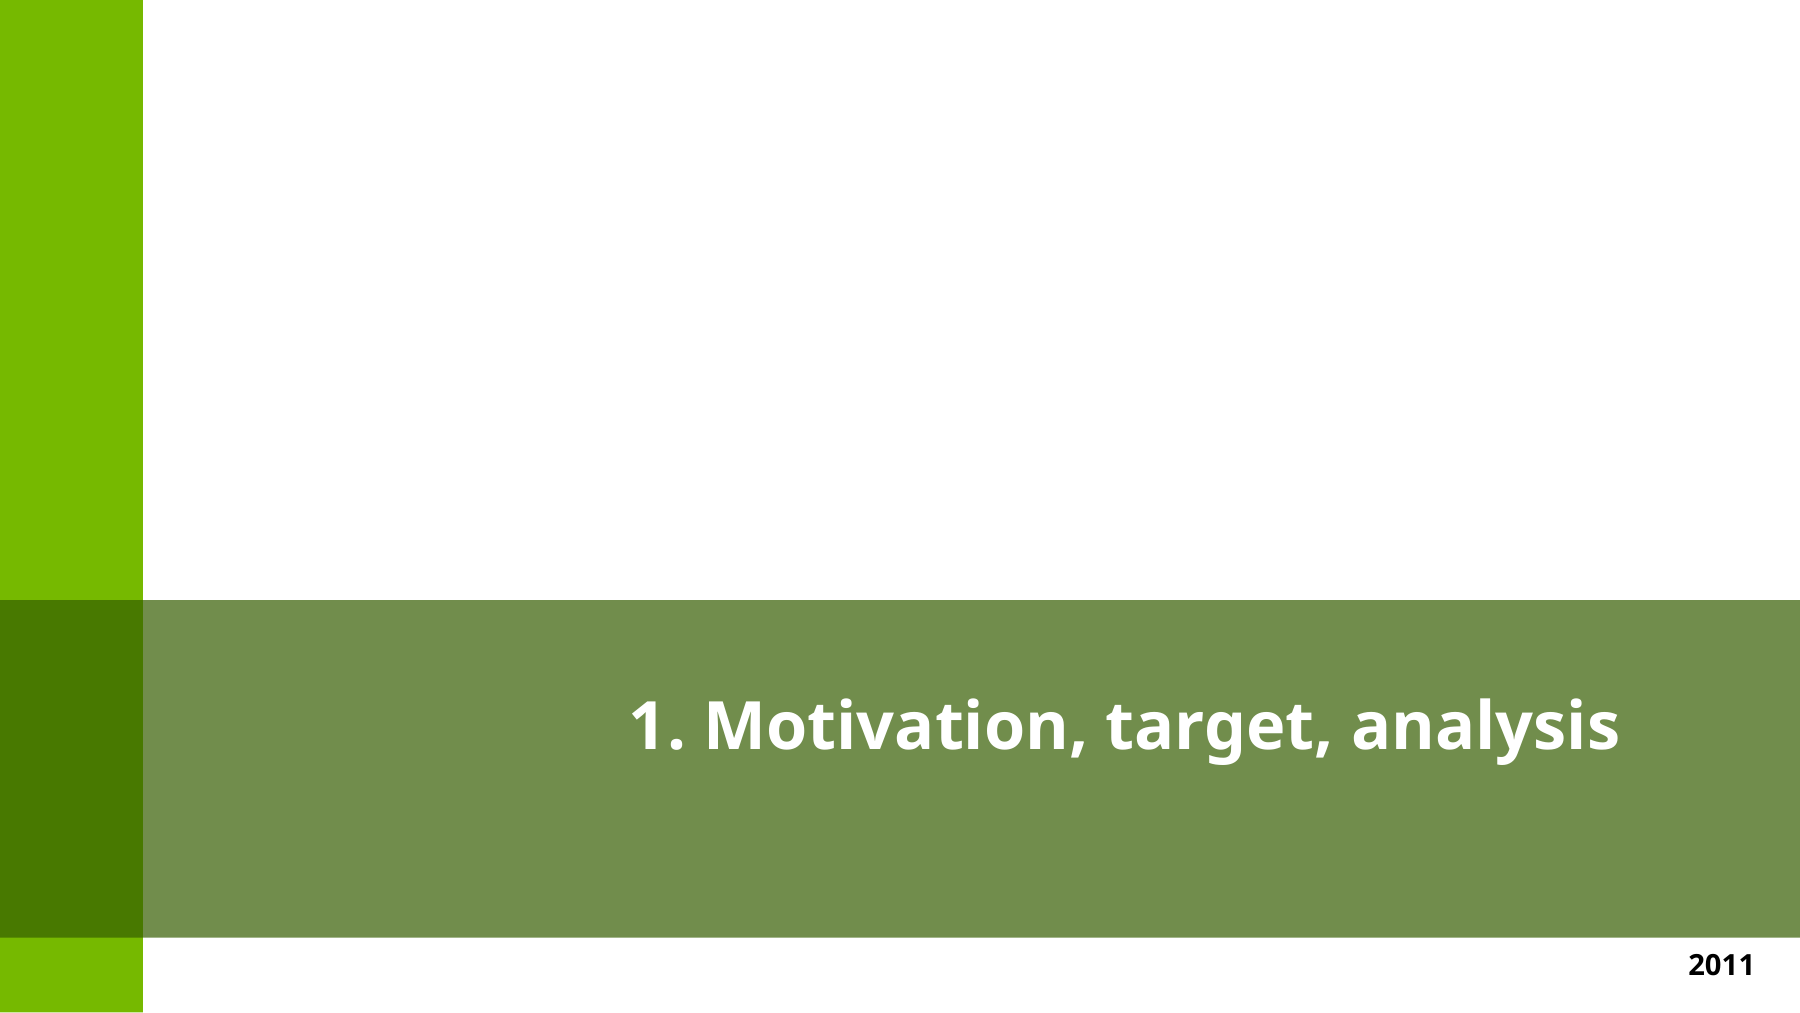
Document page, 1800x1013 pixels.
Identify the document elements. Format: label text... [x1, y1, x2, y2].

text_box 1. Motivation, target, analysis [0, 600, 1800, 938]
